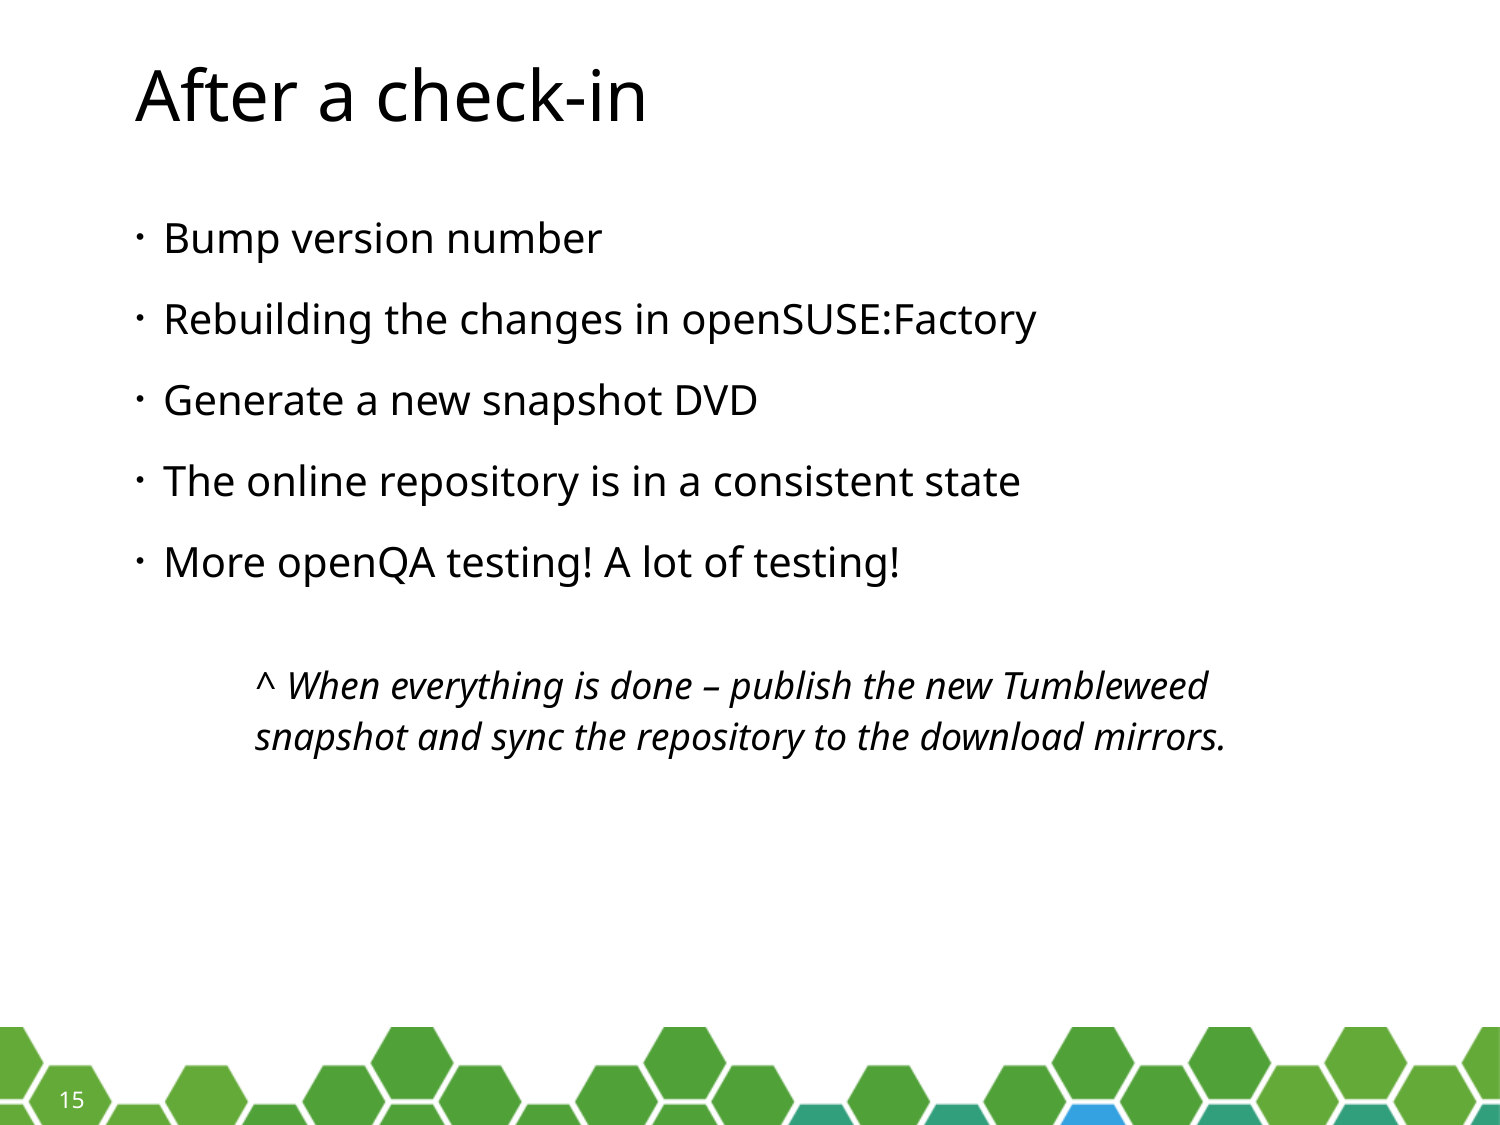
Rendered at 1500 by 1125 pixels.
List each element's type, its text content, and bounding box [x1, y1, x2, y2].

list Bump version number Rebuilding the changes in openSUSE:Factory Generate a new snapshot DVD The online repository is in a consistent state More openQA testing! A lot of testing! [135, 208, 1372, 862]
title After a check-in [135, 12, 1372, 175]
text_box ^ When everything is done – publish the new Tumbleweed snapshot and sync the repository to the download mirrors. [240, 651, 1360, 769]
picture [0, 1027, 1500, 1125]
